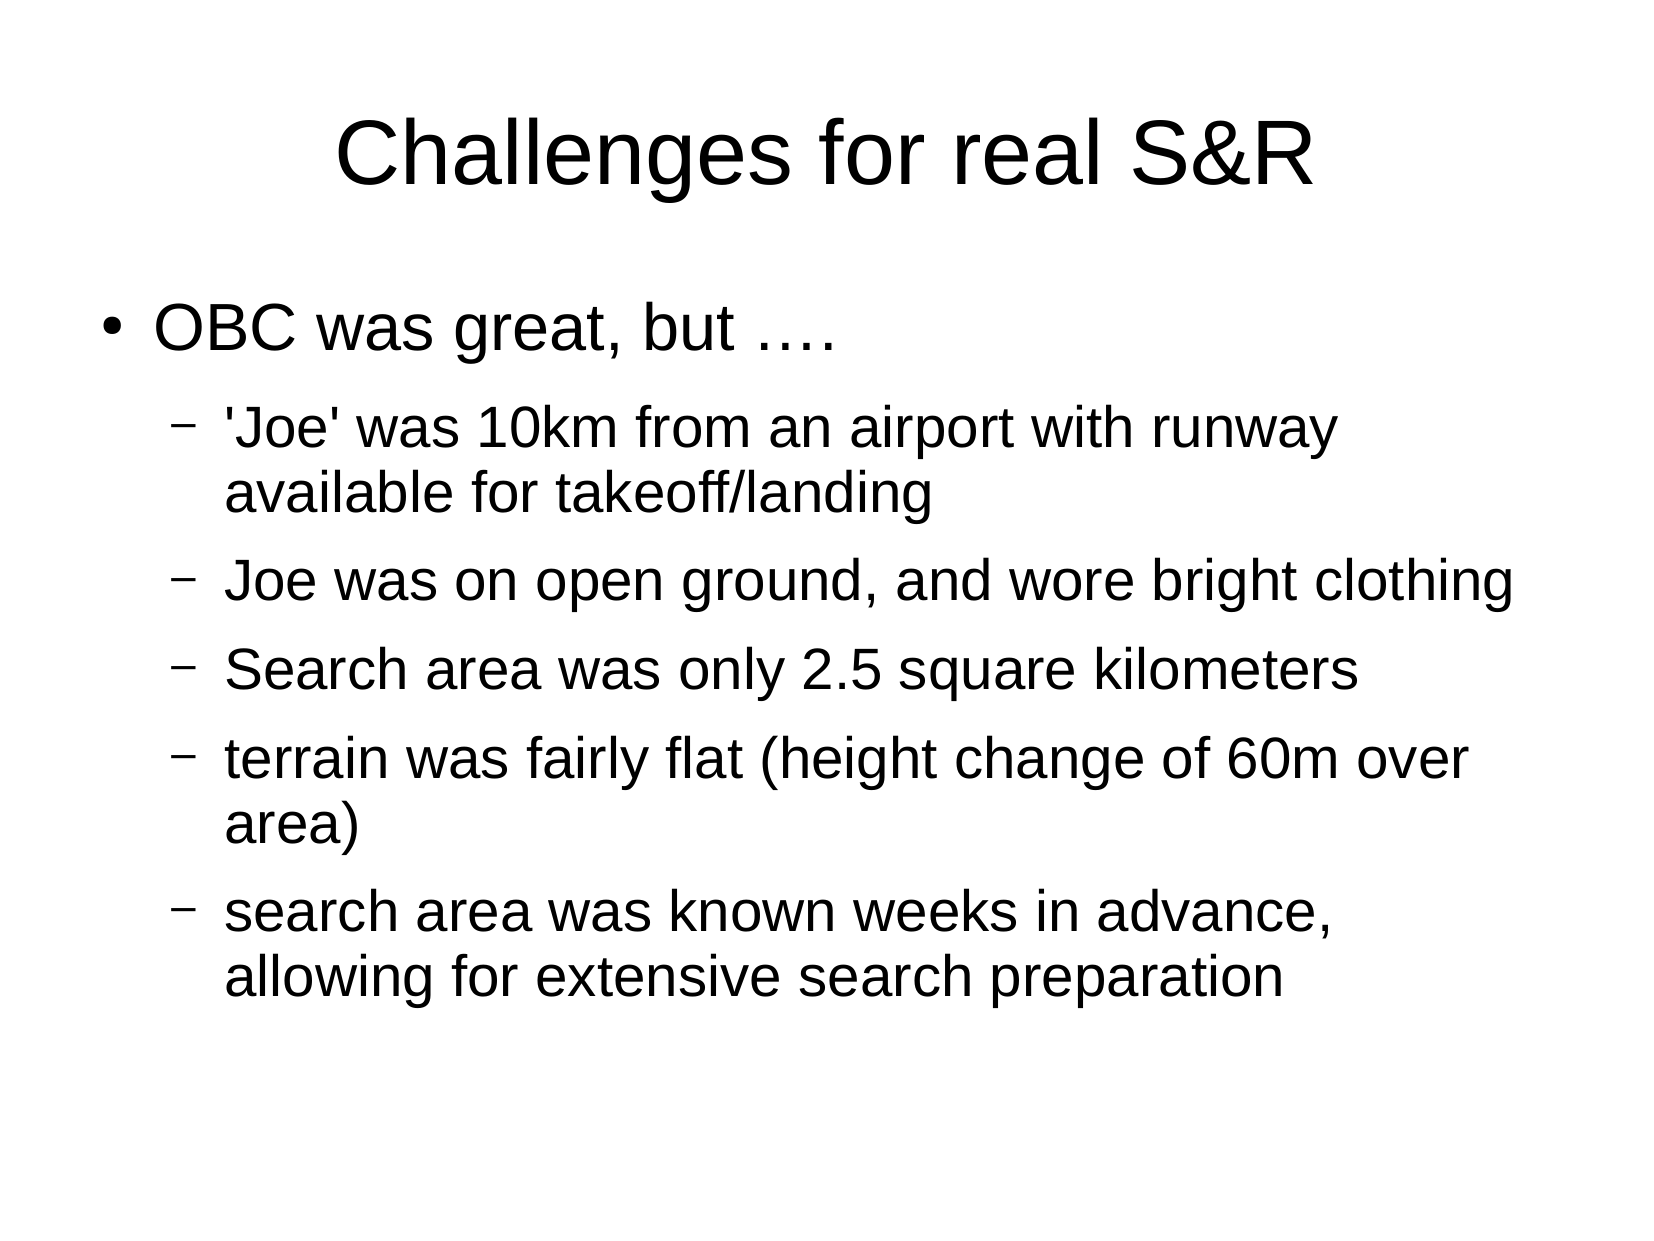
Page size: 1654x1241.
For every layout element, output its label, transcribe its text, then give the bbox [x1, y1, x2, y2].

title Challenges for real S&R [82, 49, 1571, 257]
list OBC was great, but …. 'Joe' was 10km from an airport with runway available for takeoff/landing Joe was on open ground, and wore bright clothing Search area was only 2.5 square kilometers terrain was fairly flat (height change of 60m over area) search area was known weeks in advance, allowing for extensive search preparation [82, 290, 1538, 1010]
